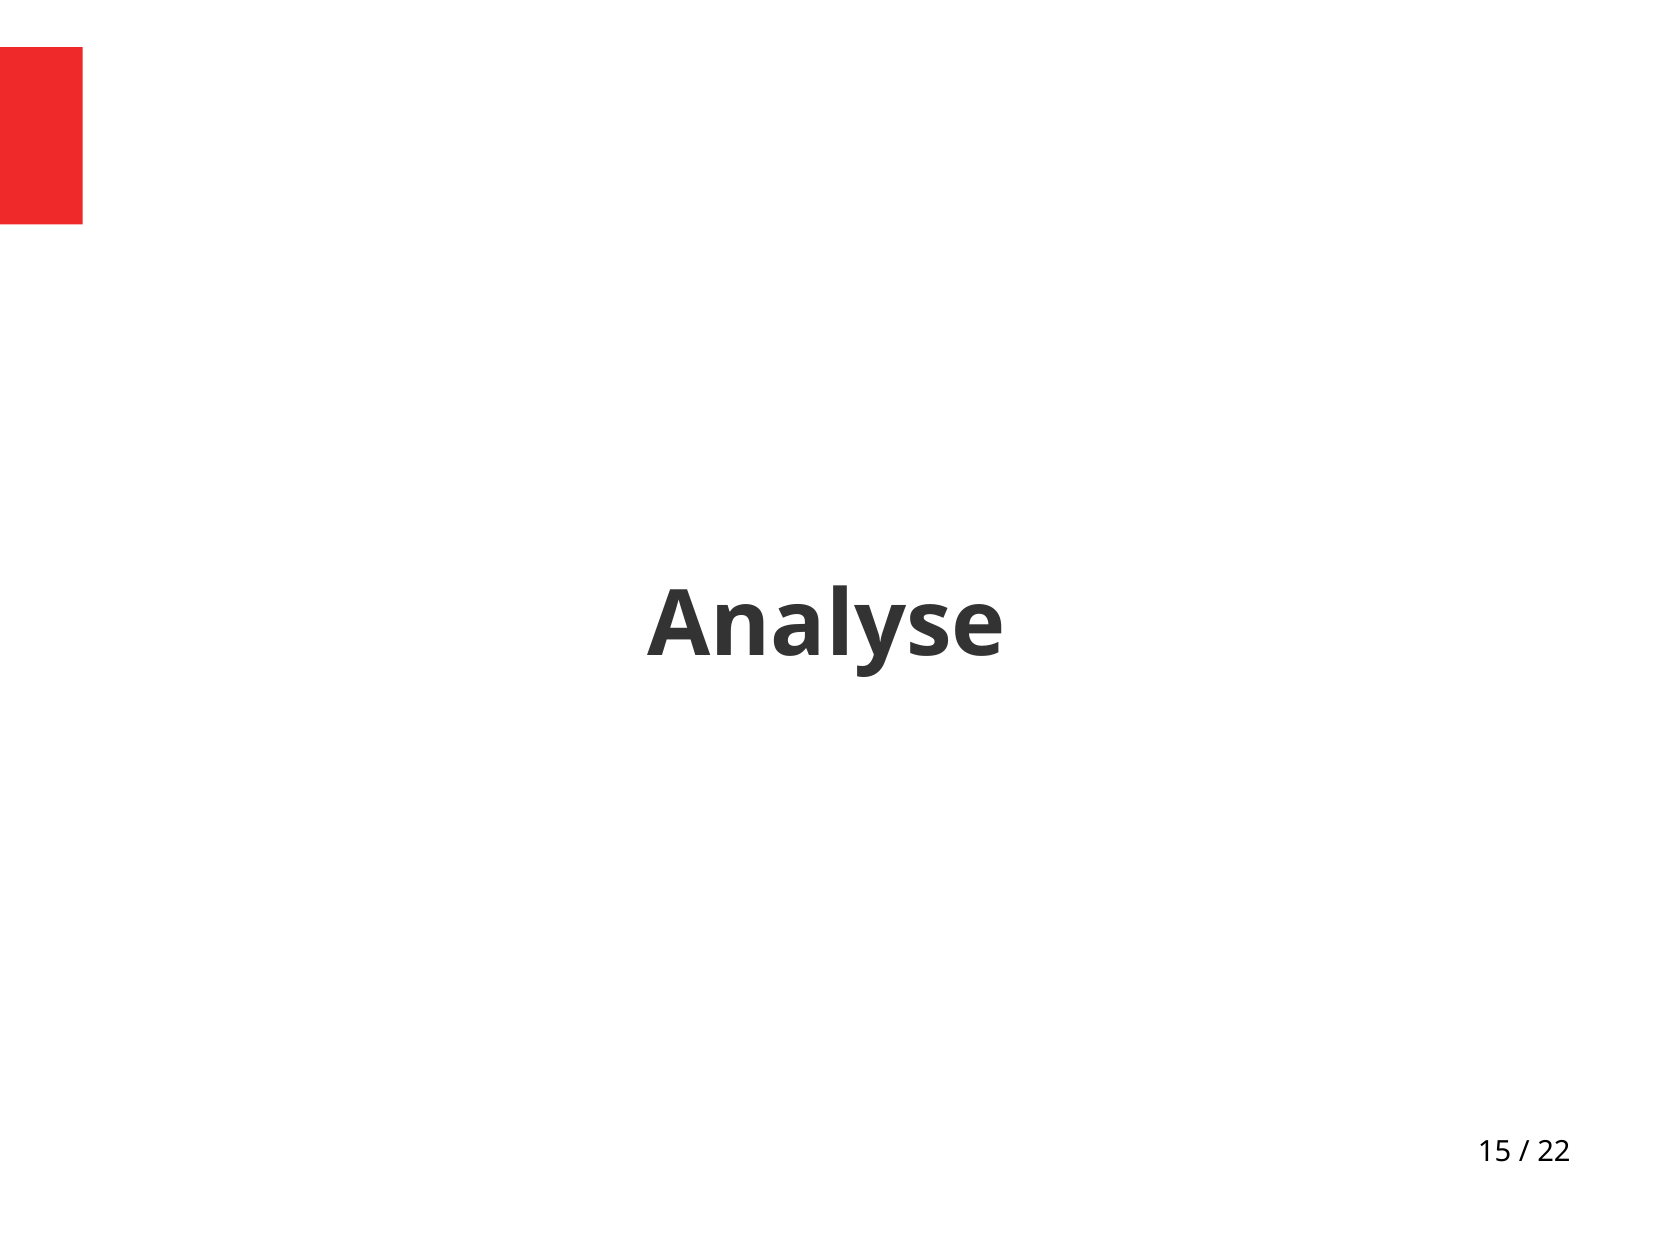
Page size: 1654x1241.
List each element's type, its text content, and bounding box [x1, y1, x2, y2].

title Analyse [100, 516, 1554, 724]
